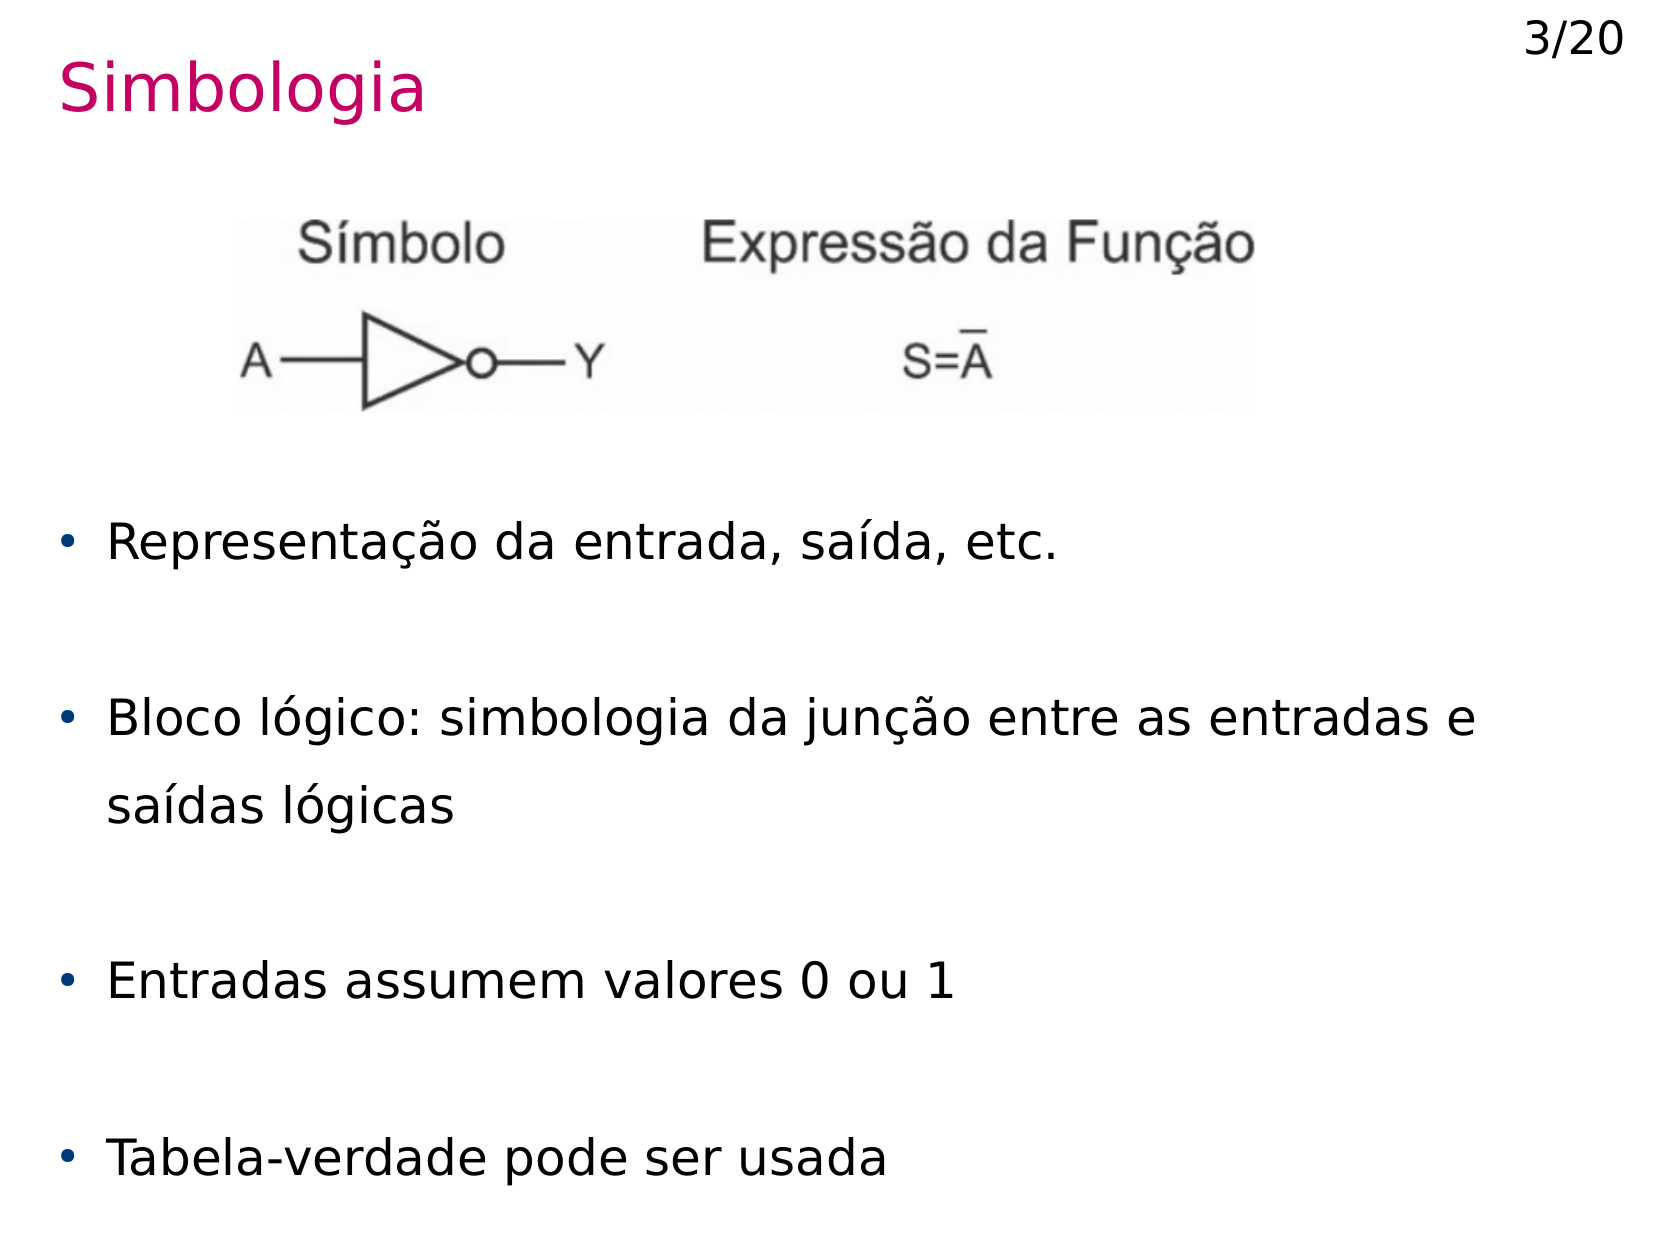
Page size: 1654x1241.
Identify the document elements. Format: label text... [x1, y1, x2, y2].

picture [220, 212, 1264, 421]
title Simbologia [59, 29, 1625, 148]
list Representação da entrada, saída, etc. Bloco lógico: simbologia da junção entre as entradas e saídas lógicas Entradas assumem valores 0 ou 1 Tabela-verdade pode ser usada [59, 484, 1625, 1211]
